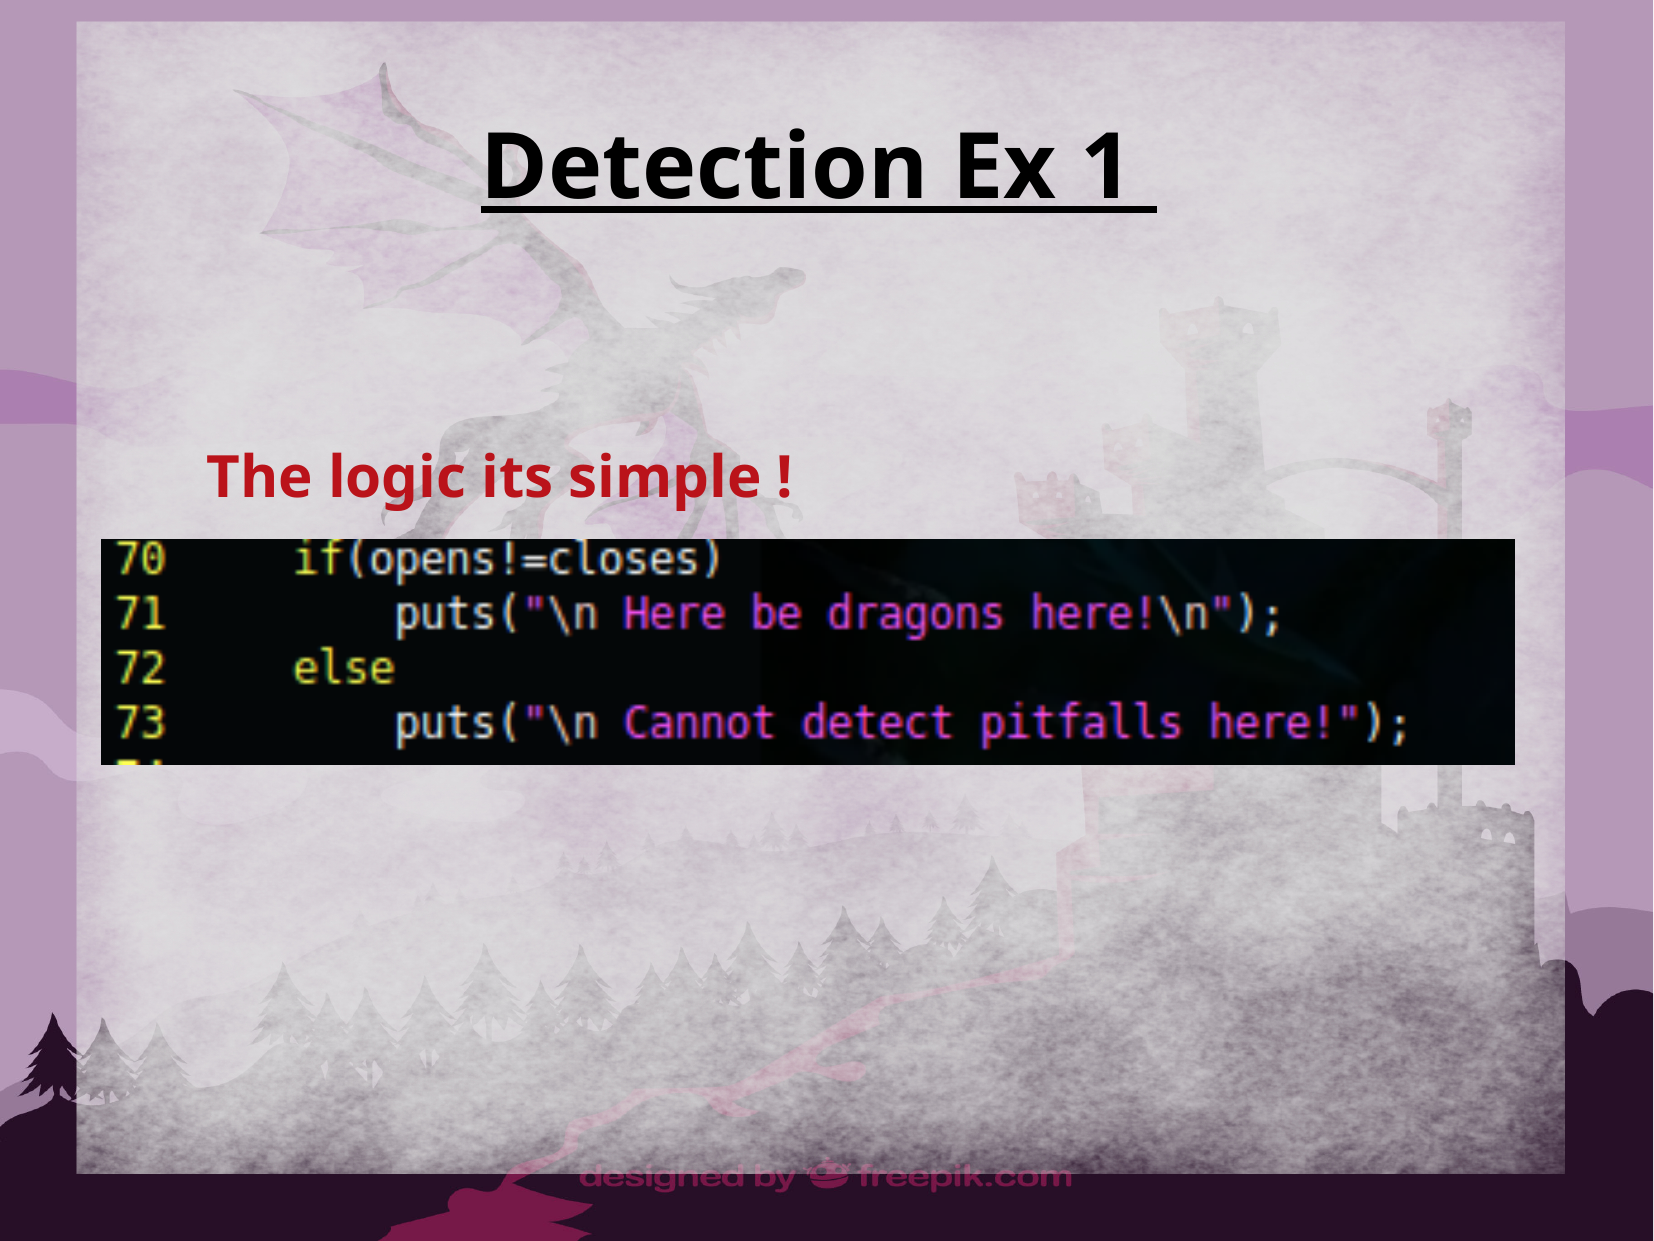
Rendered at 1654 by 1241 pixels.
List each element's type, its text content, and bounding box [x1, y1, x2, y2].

title Detection Ex 1 [75, 60, 1563, 268]
list The logic its simple ! [135, 360, 1516, 1081]
picture [0, 0, 1654, 1241]
